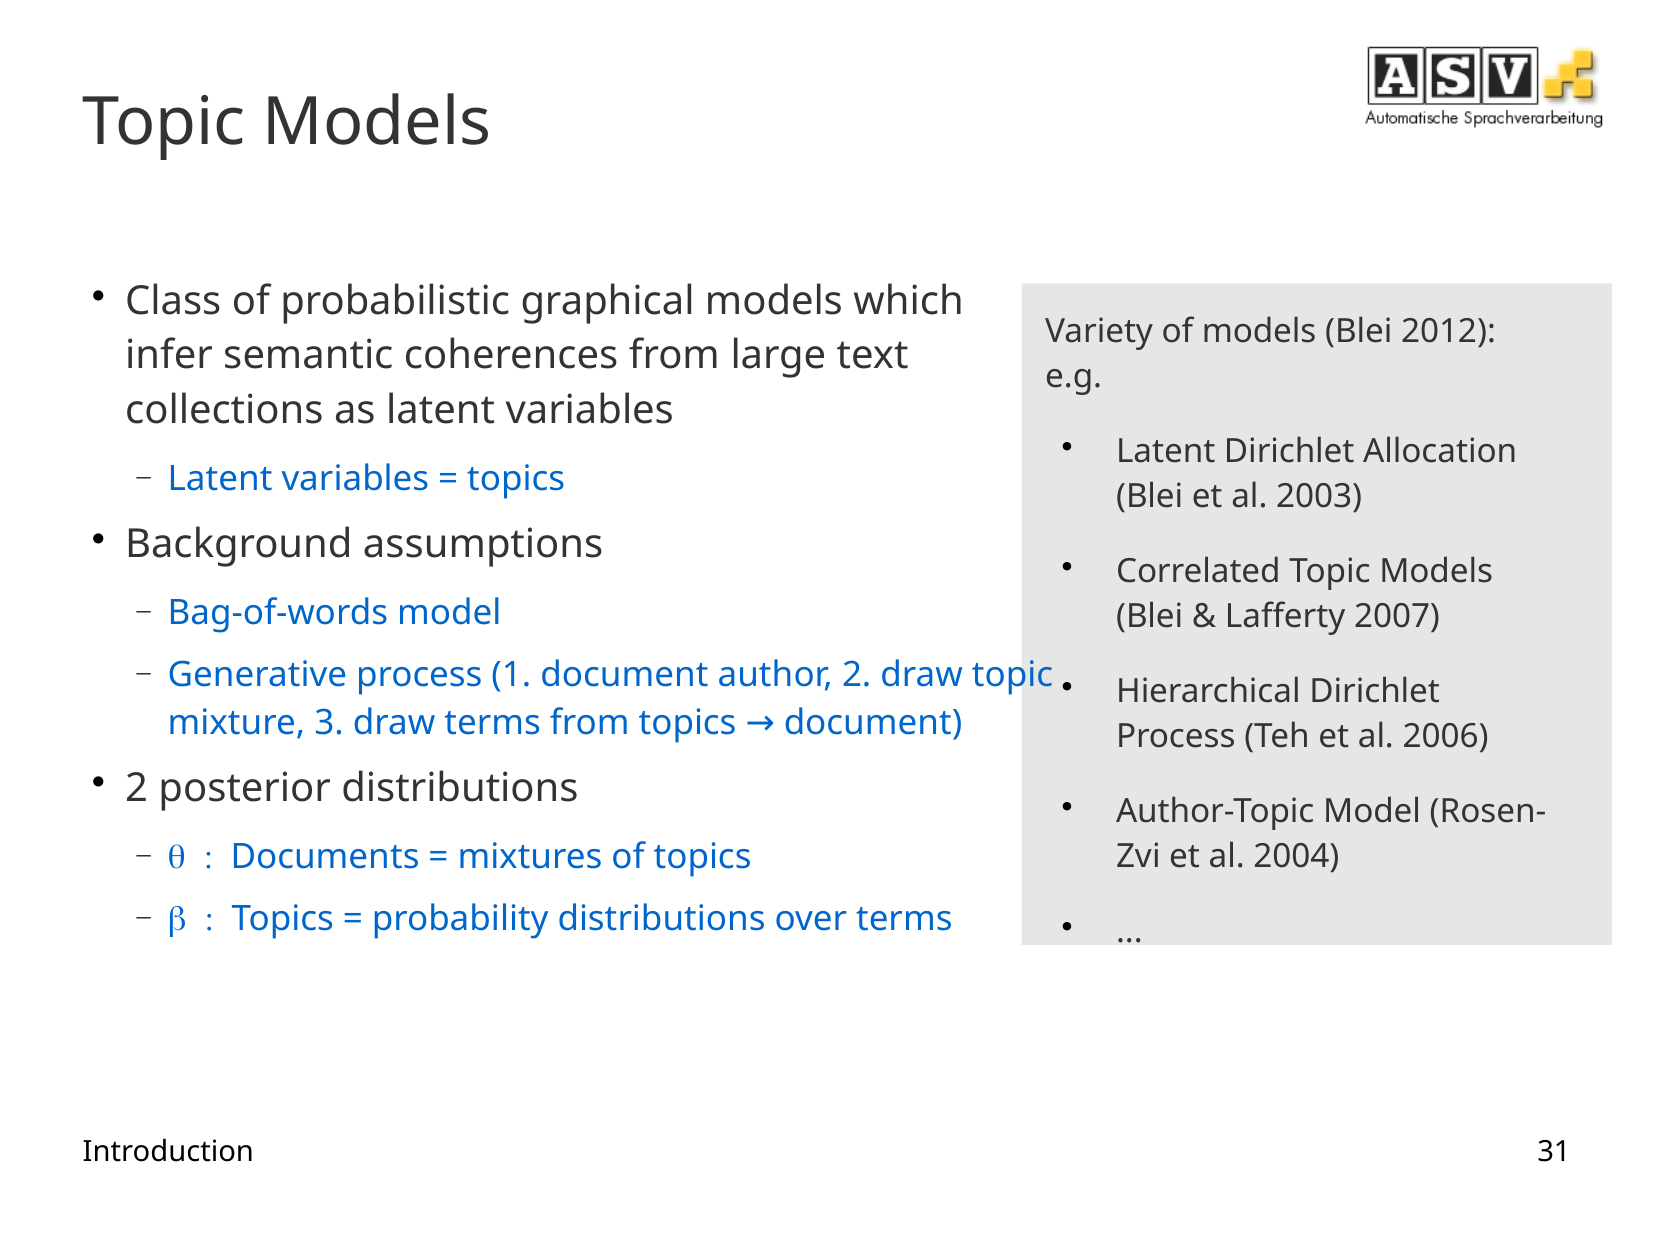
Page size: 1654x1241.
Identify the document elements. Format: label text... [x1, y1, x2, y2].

text_box [1063, 283, 1613, 945]
list Variety of models (Blei 2012): e.g. Latent Dirichlet Allocation (Blei et al. 2003) Correlated Topic Models (Blei & Lafferty 2007) Hierarchical Dirichlet Process (Teh et al. 2006) Author-Topic Model (Rosen-Zvi et al. 2004) ... [1045, 307, 1556, 1027]
picture [1364, 43, 1605, 129]
list Class of probabilistic graphical models which infer semantic coherences from large text collections as latent variables Latent variables = topics Background assumptions Bag-of-words model Generative process (1. document author, 2. draw topic mixture, 3. draw terms from topics → document) 2 posterior distributions  : Documents = mixtures of topics  : Topics = probability distributions over terms [82, 271, 1063, 991]
title Topic Models [82, 49, 1347, 189]
